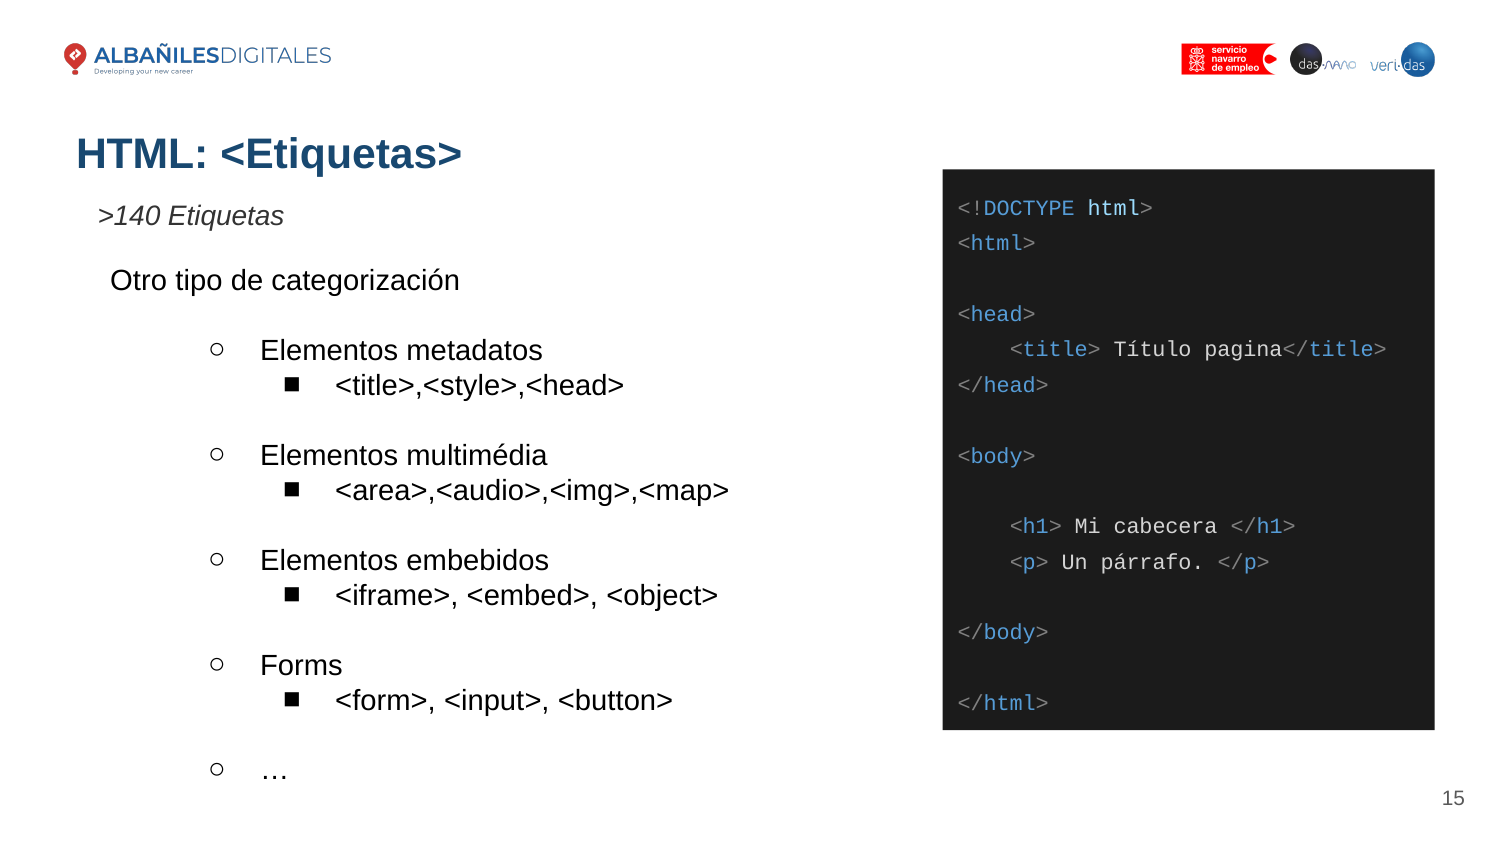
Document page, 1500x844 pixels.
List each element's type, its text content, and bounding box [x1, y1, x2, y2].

picture [64, 43, 332, 75]
text_box <!DOCTYPE html> <html> <head> <title> Título pagina</title> </head> <body> <h1> Mi cabecera </h1> <p> Un párrafo. </p> </body> </html> [942, 169, 1435, 731]
text_box HTML: <Etiquetas> [76, 115, 738, 254]
slide_number <number> [1389, 764, 1480, 830]
picture [1370, 42, 1435, 77]
picture [1290, 43, 1356, 75]
text_box Otro tipo de categorización Elementos metadatos <title>,<style>,<head> Elementos multimédia <area>,<audio>,<img>,<map> Elementos embebidos <iframe>, <embed>, <object> Forms <form>, <input>, <button> … [95, 246, 757, 844]
text_box >140 Etiquetas [82, 181, 894, 246]
picture [1181, 43, 1277, 75]
